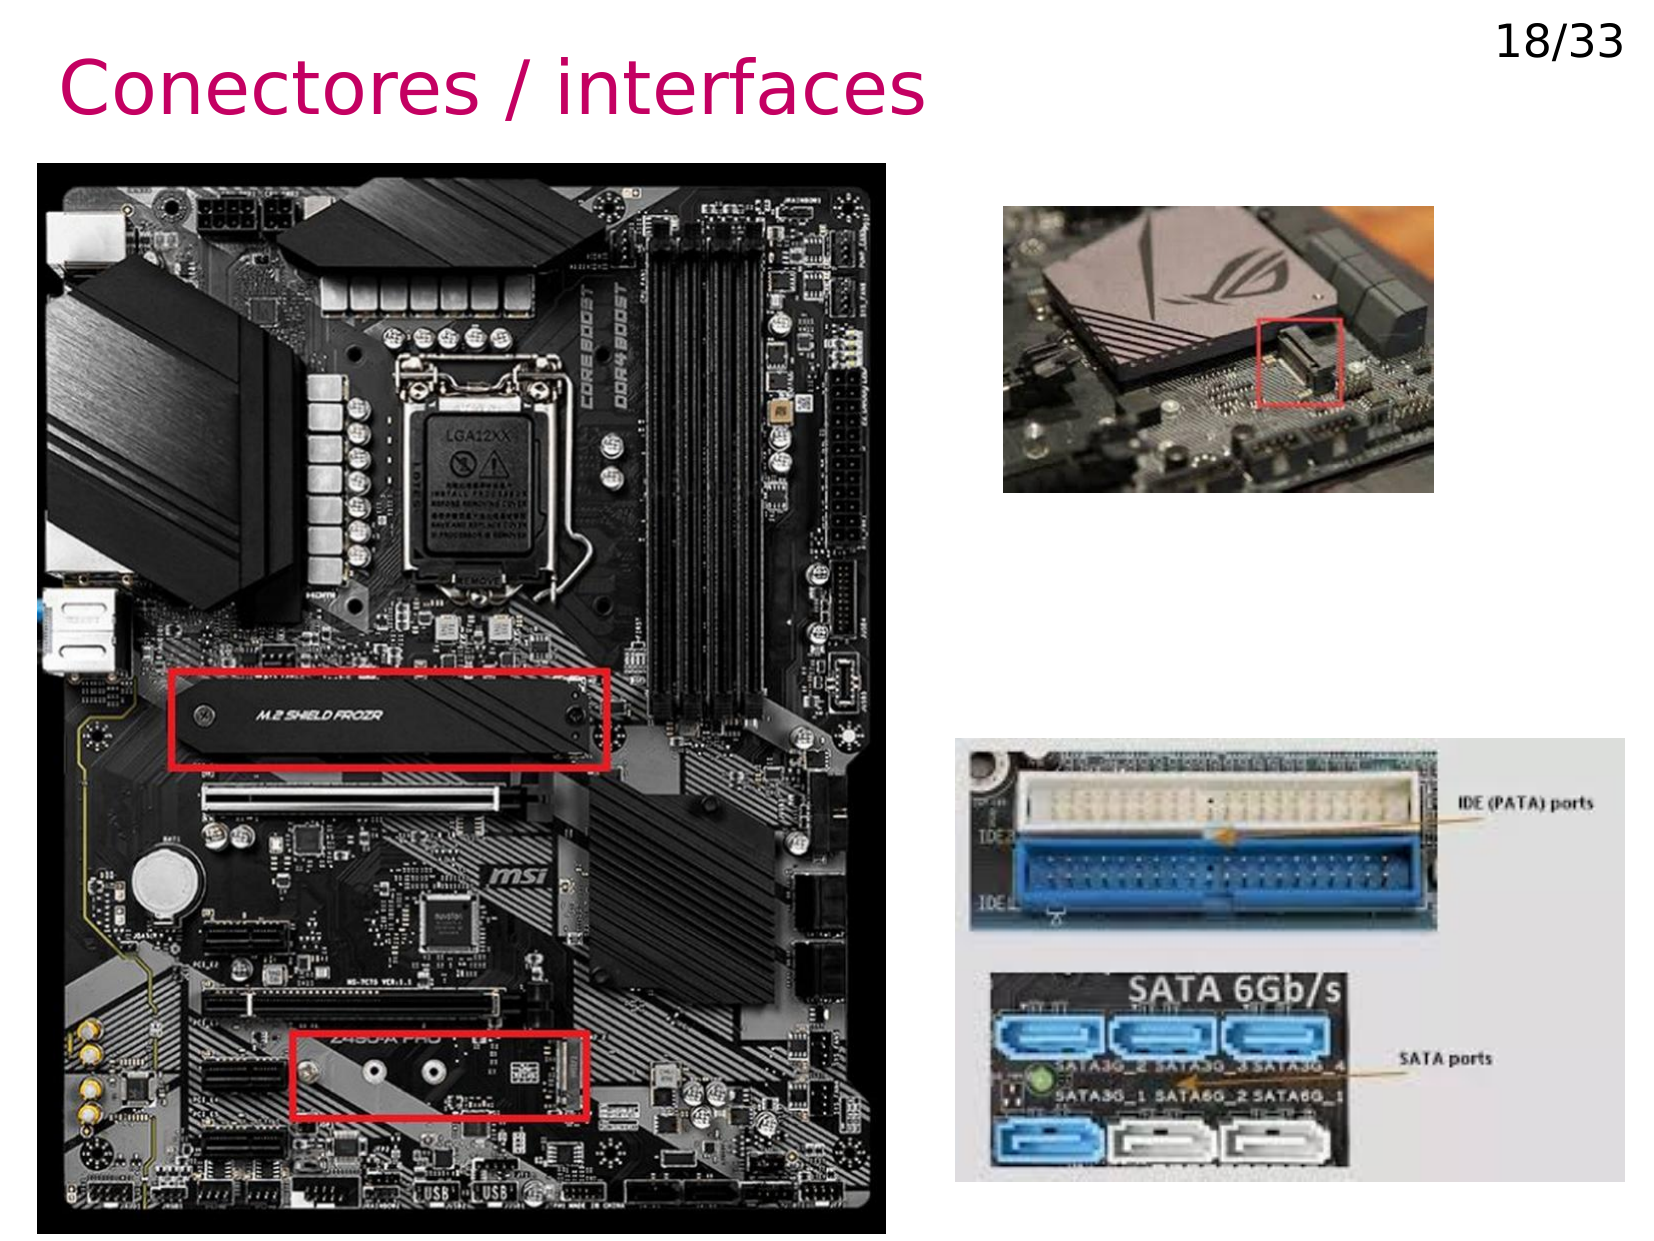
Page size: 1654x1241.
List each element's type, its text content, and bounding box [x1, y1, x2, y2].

picture [955, 738, 1625, 1182]
picture [1003, 206, 1434, 493]
picture [37, 163, 886, 1234]
title Conectores / interfaces [59, 29, 1625, 148]
